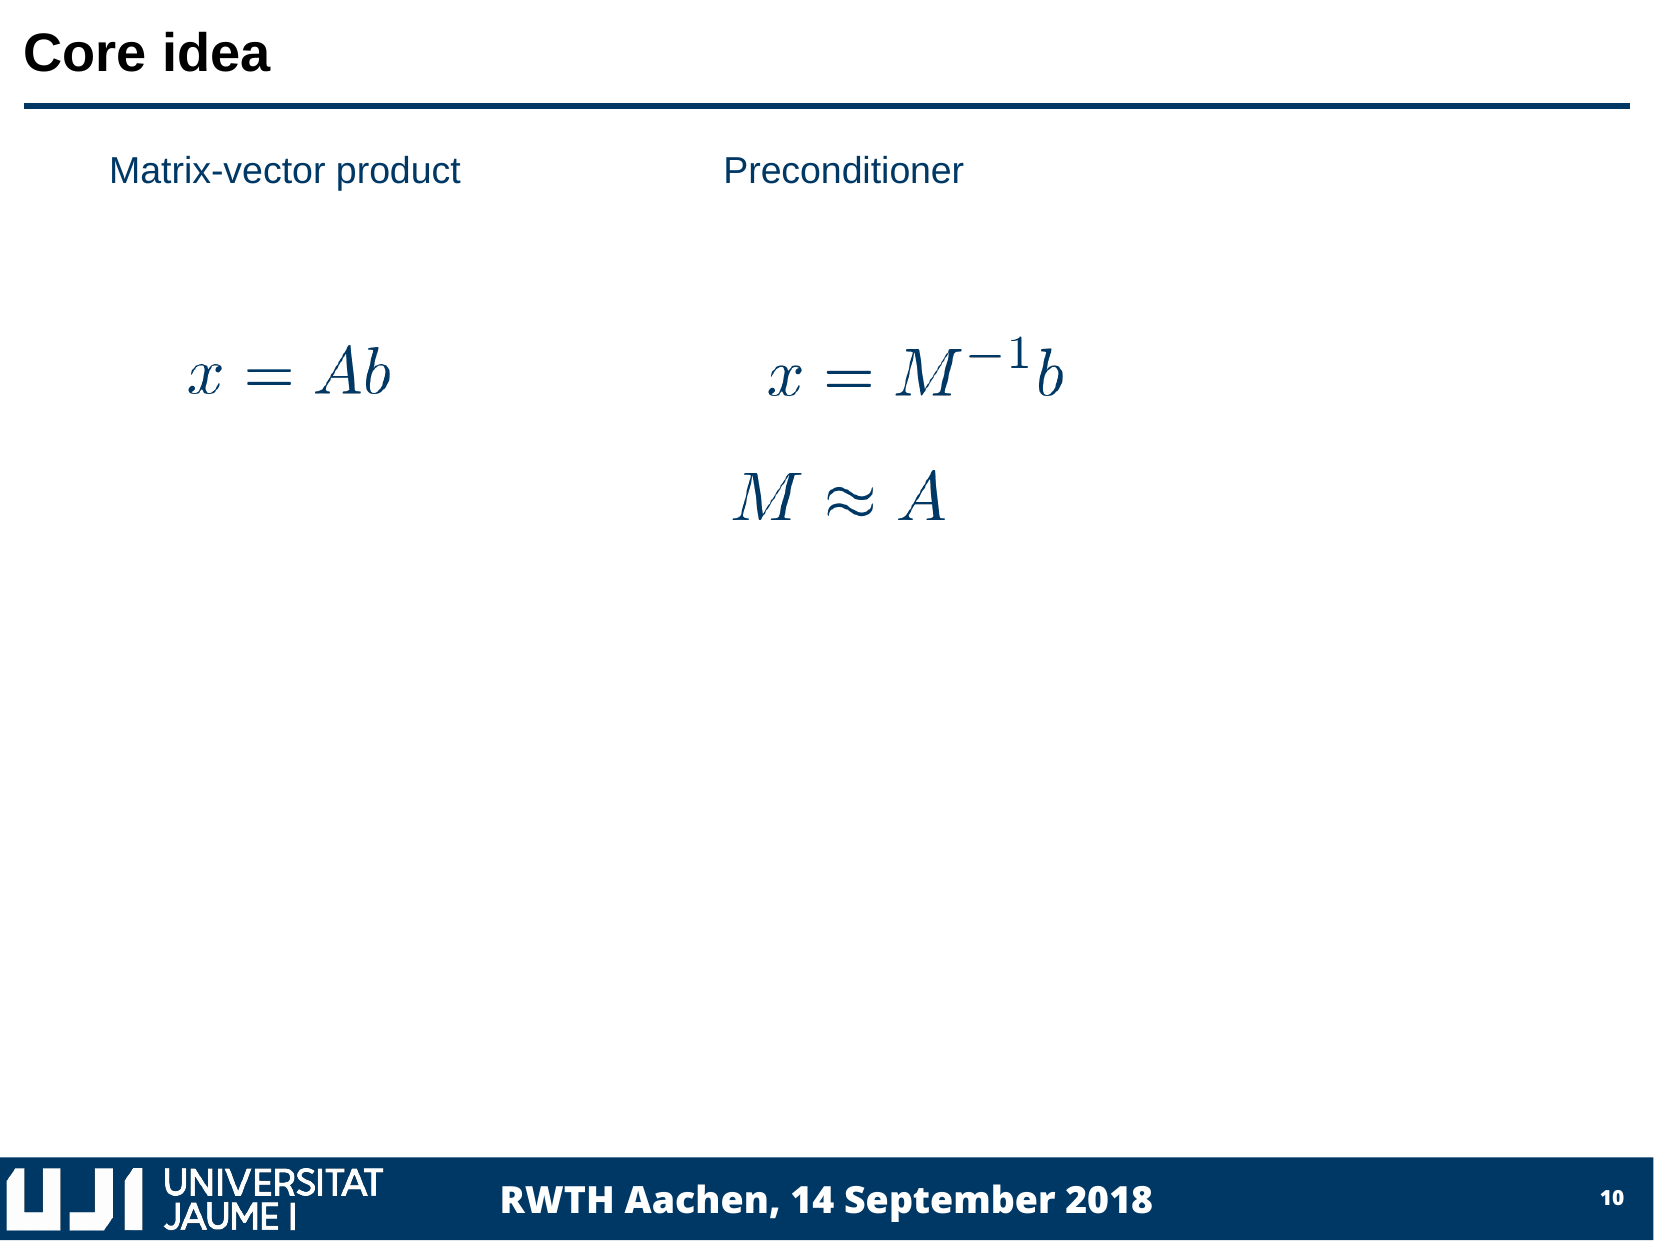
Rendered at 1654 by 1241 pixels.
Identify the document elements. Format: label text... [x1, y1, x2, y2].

text_box Preconditioner [708, 141, 980, 199]
picture [0, 1158, 390, 1241]
picture [768, 336, 1063, 396]
text_box Matrix-vector product [94, 141, 476, 199]
picture [188, 345, 390, 394]
title Core idea [23, 0, 1630, 107]
picture [732, 470, 945, 520]
